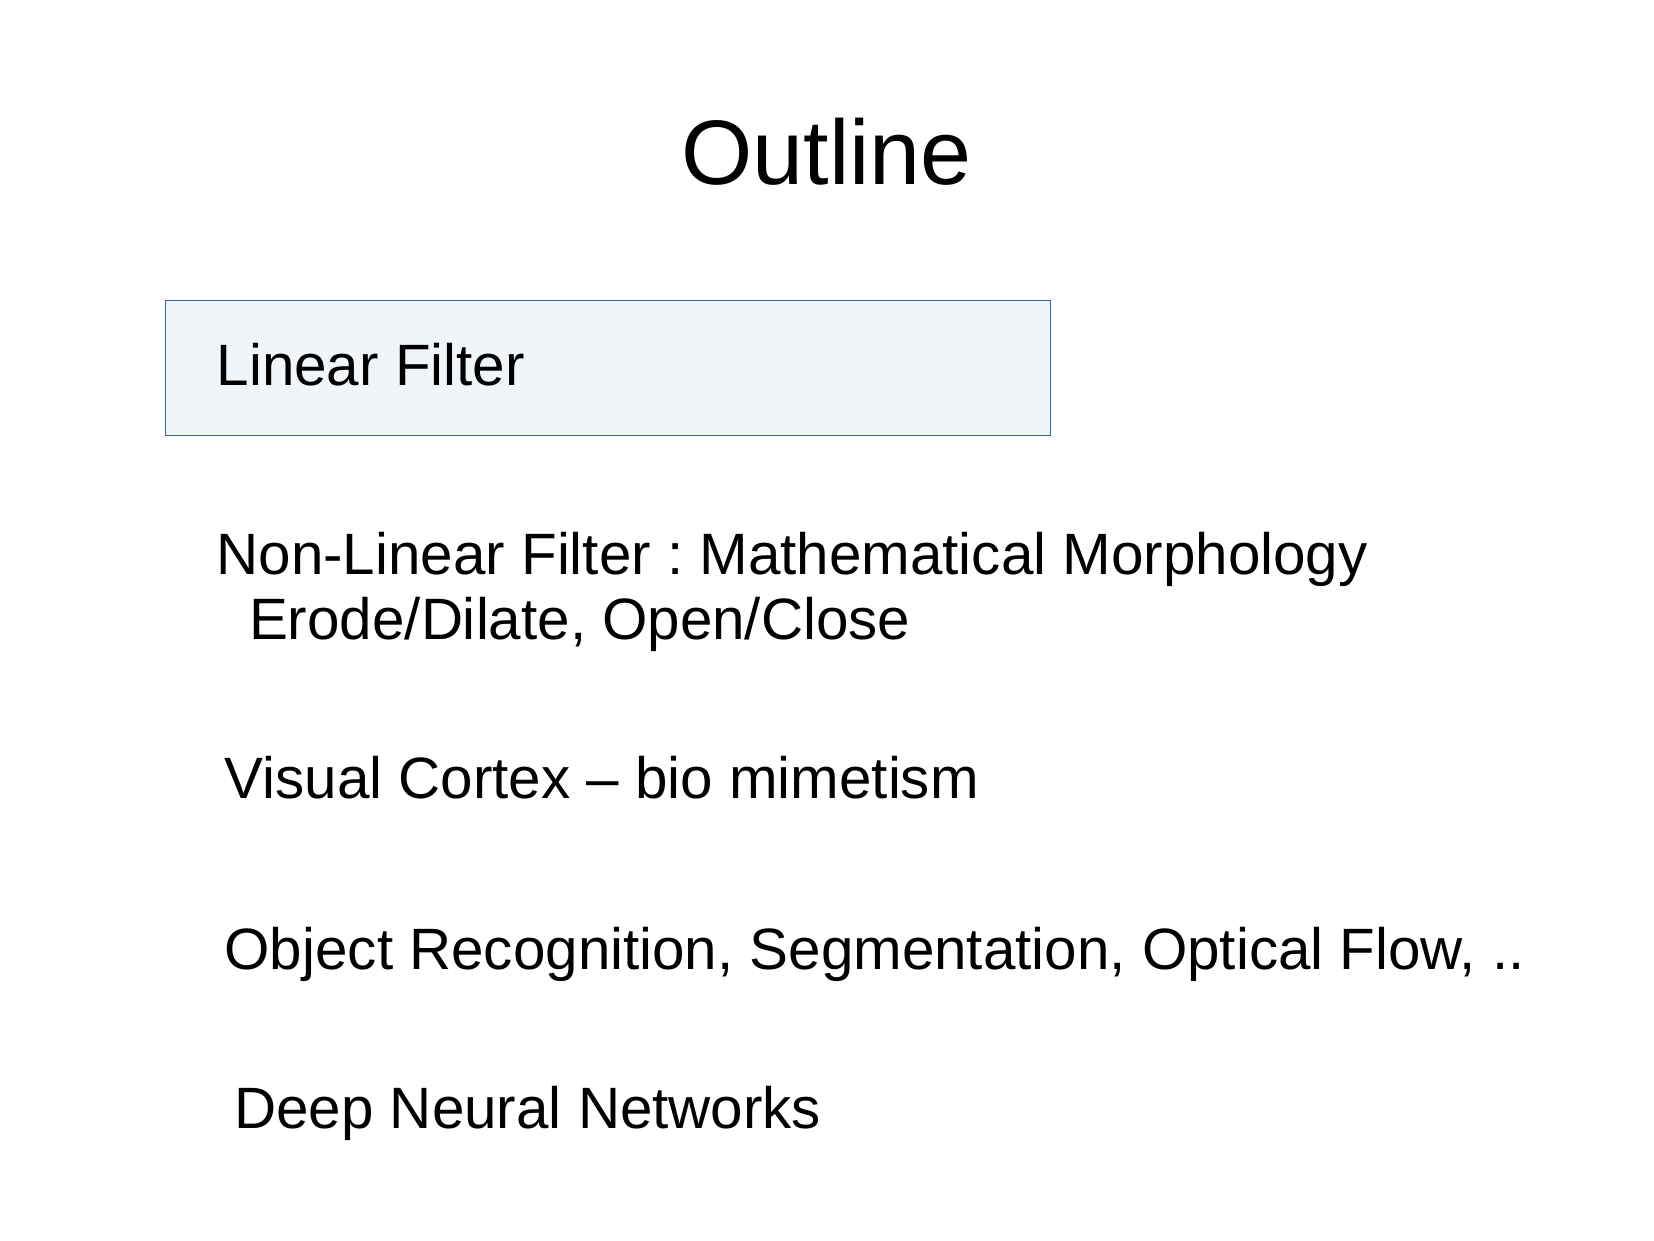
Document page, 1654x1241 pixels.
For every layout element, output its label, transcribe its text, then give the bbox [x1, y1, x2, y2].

text_box Linear Filter [201, 325, 541, 406]
text_box Object Recognition, Segmentation, Optical Flow, .. [210, 909, 1542, 990]
text_box Visual Cortex – bio mimetism [210, 738, 996, 819]
text_box Deep Neural Networks [219, 1068, 837, 1149]
text_box Non-Linear Filter : Mathematical Morphology Erode/Dilate, Open/Close [201, 514, 1385, 659]
text_box [165, 300, 1051, 436]
title Outline [82, 49, 1571, 257]
